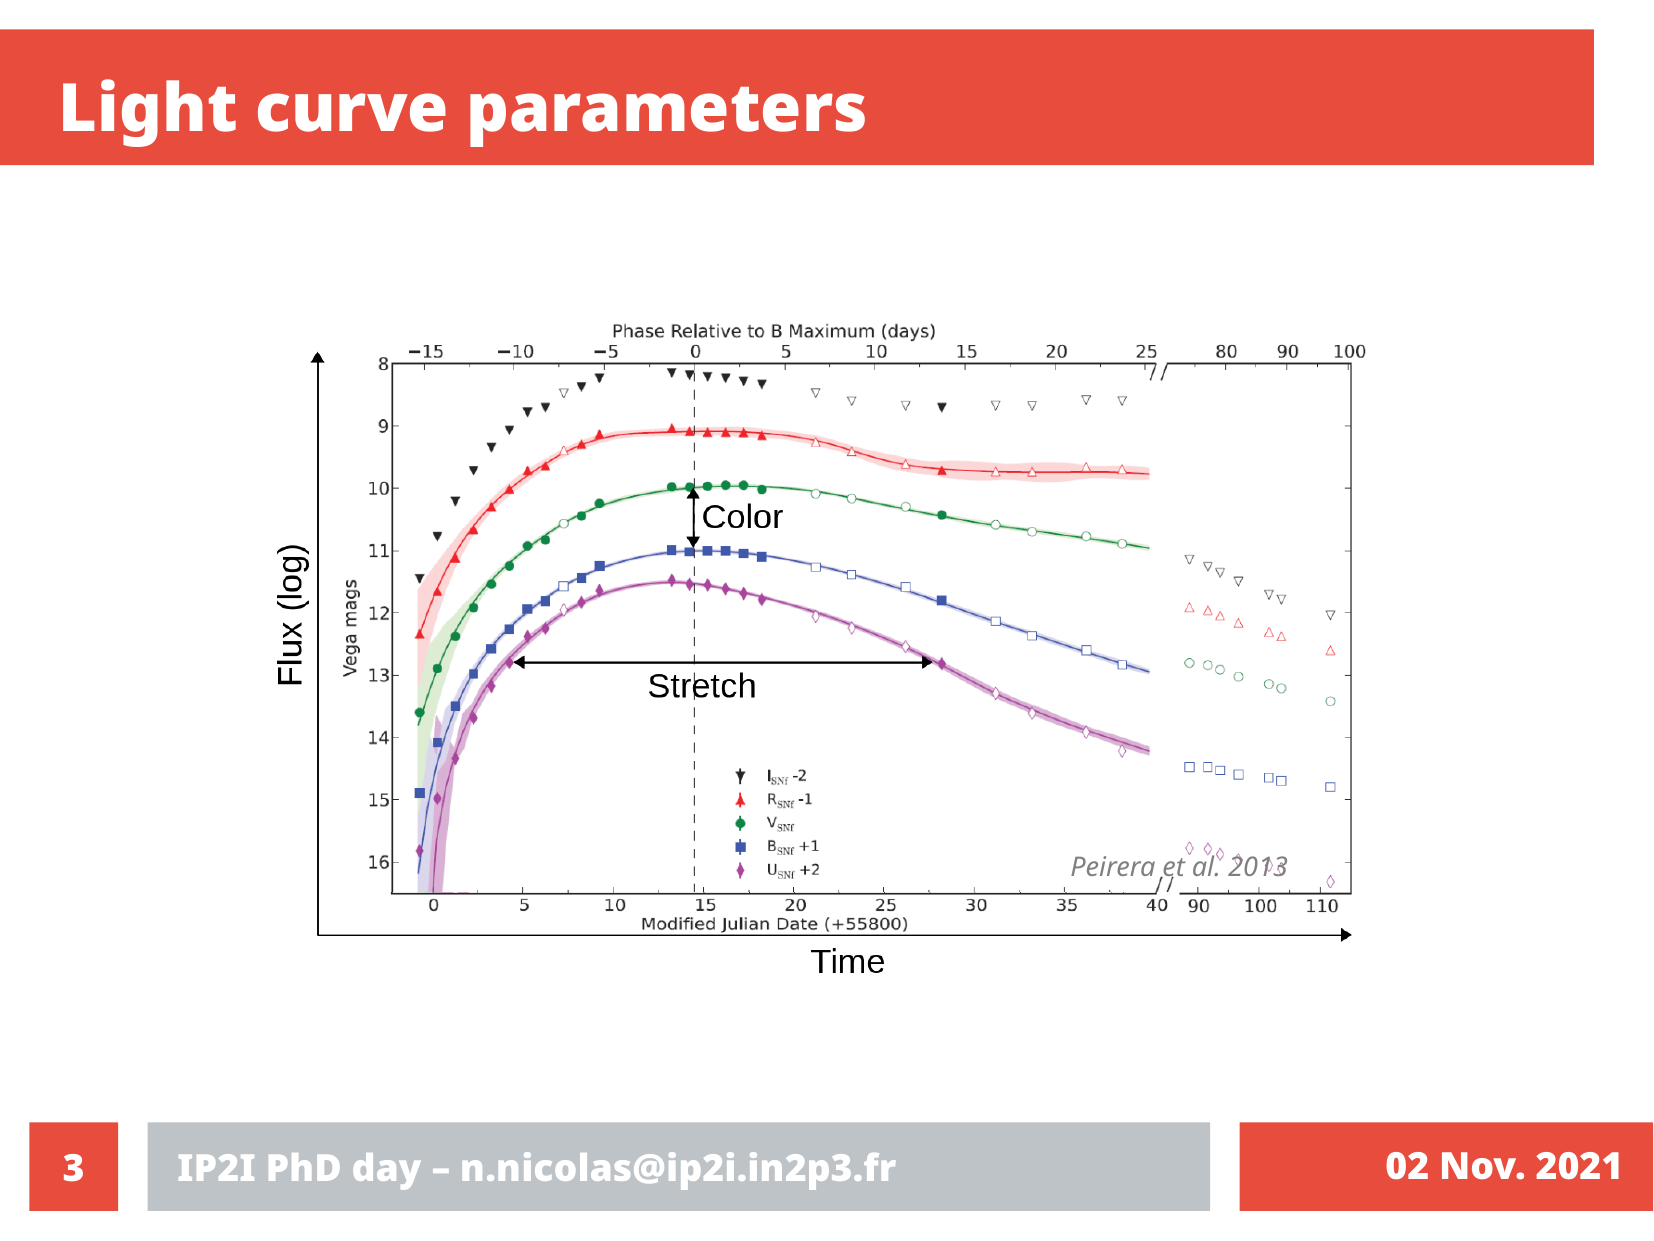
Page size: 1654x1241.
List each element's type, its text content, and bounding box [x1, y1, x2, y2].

title Light curve parameters [58, 60, 1594, 151]
picture [269, 313, 1384, 976]
text_box Peirera et al. 2013 [1055, 840, 1335, 887]
